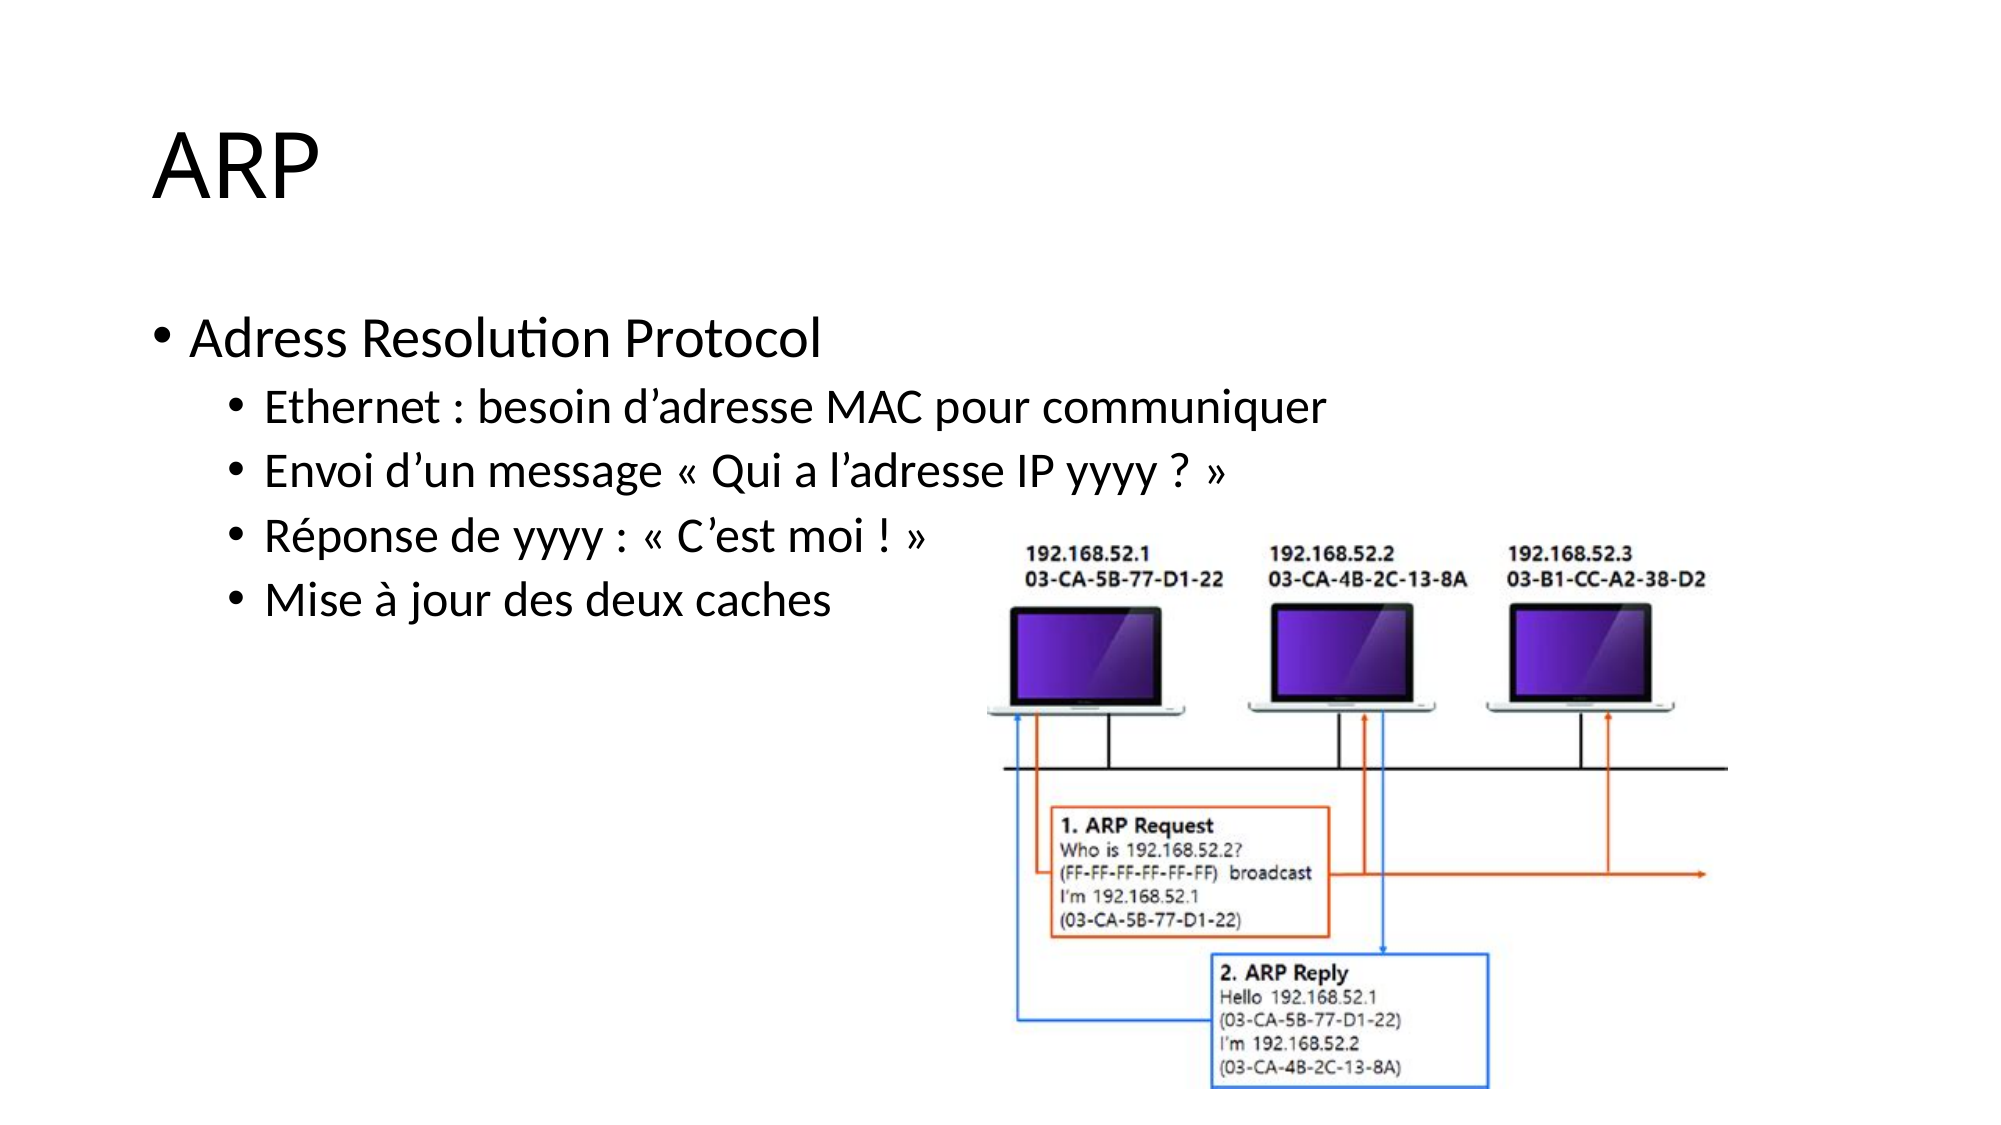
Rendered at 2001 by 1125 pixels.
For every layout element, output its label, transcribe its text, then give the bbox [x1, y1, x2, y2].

list Adress Resolution Protocol Ethernet : besoin d’adresse MAC pour communiquer Envoi d’un message « Qui a l’adresse IP yyyy ? » Réponse de yyyy : « C’est moi ! » Mise à jour des deux caches [137, 299, 1863, 1014]
picture [987, 533, 1728, 1089]
title ARP [137, 59, 1863, 278]
